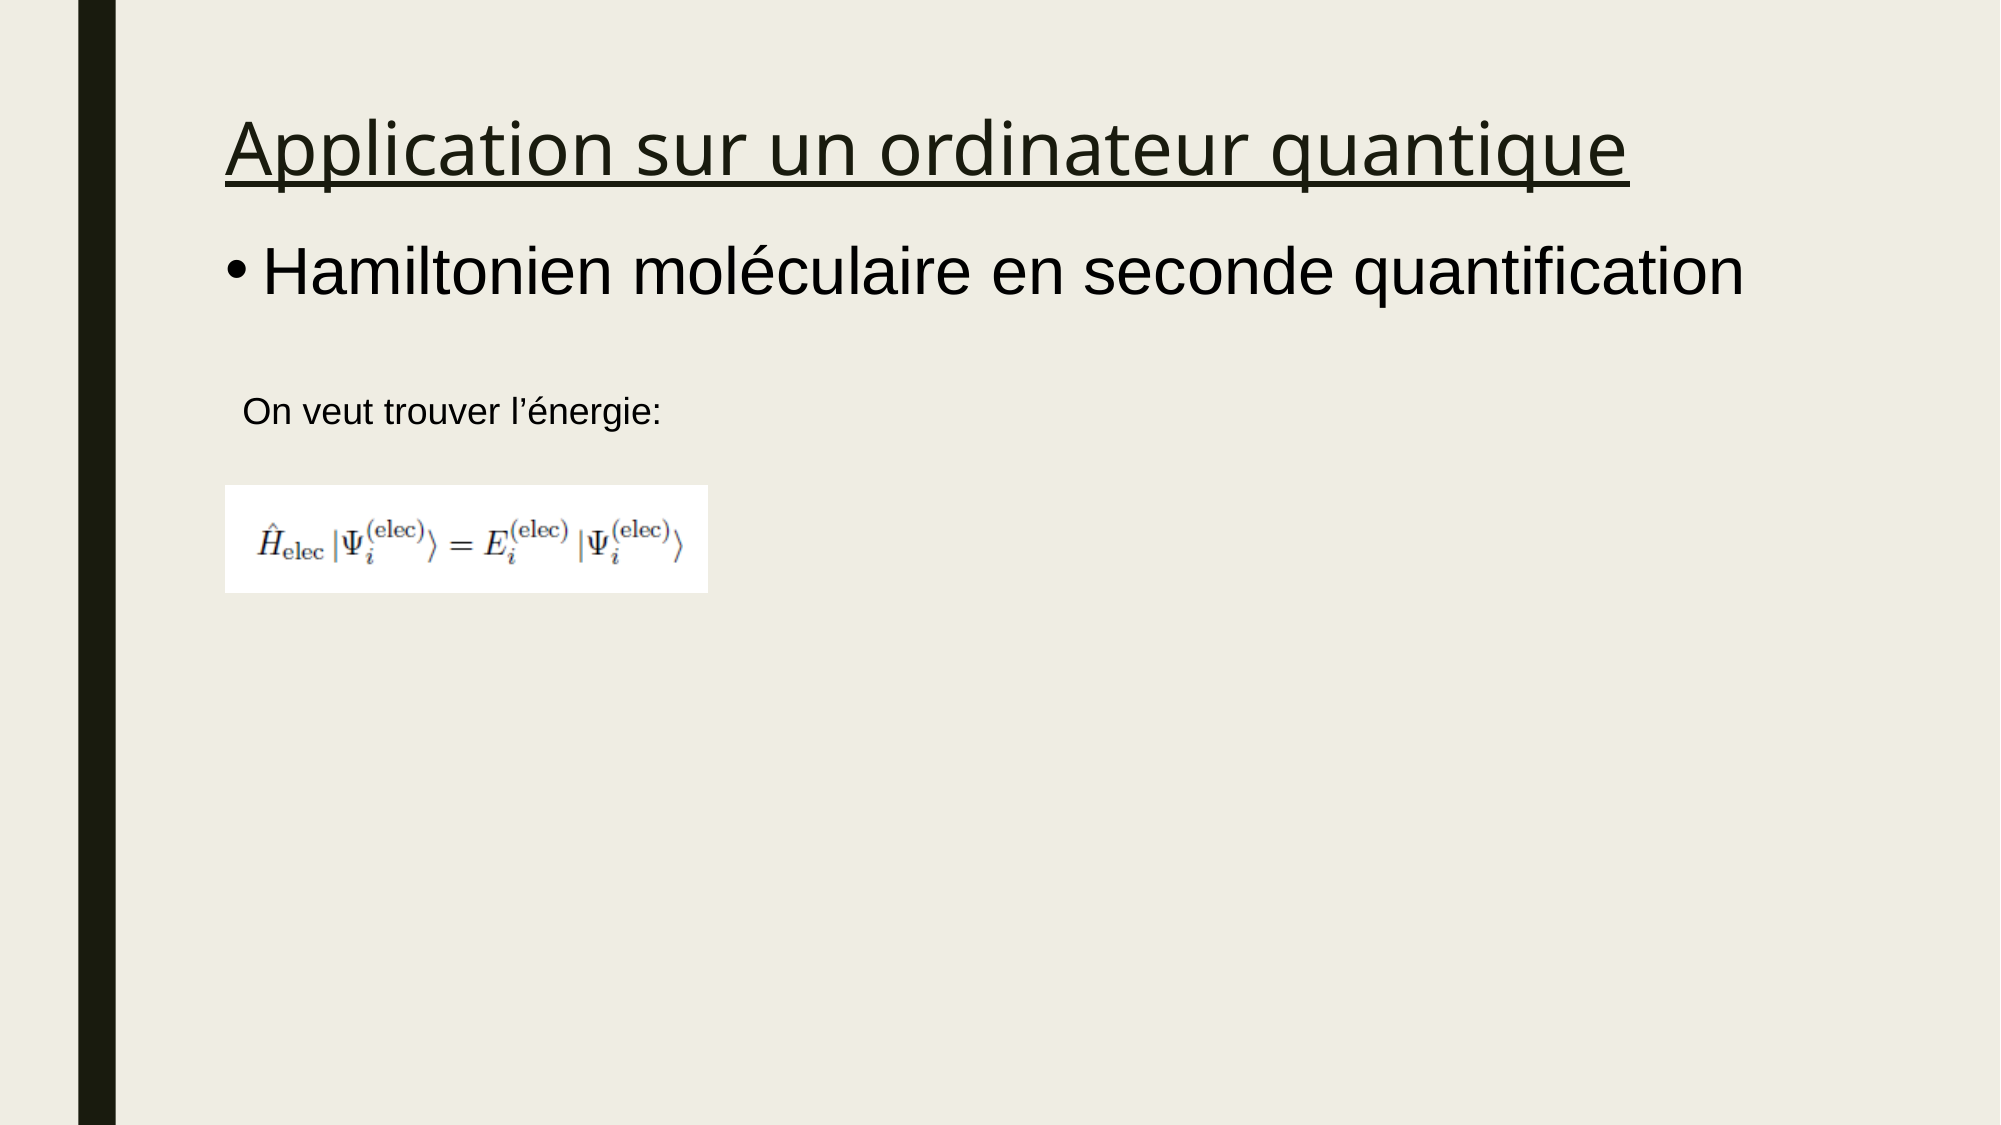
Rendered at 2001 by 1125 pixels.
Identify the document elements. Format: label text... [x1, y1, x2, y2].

picture [225, 485, 708, 593]
text_box Application sur un ordinateur quantique [225, 112, 1800, 226]
text_box On veut trouver l’énergie: [227, 379, 678, 440]
subtitle Hamiltonien moléculaire en seconde quantification [225, 226, 1800, 319]
